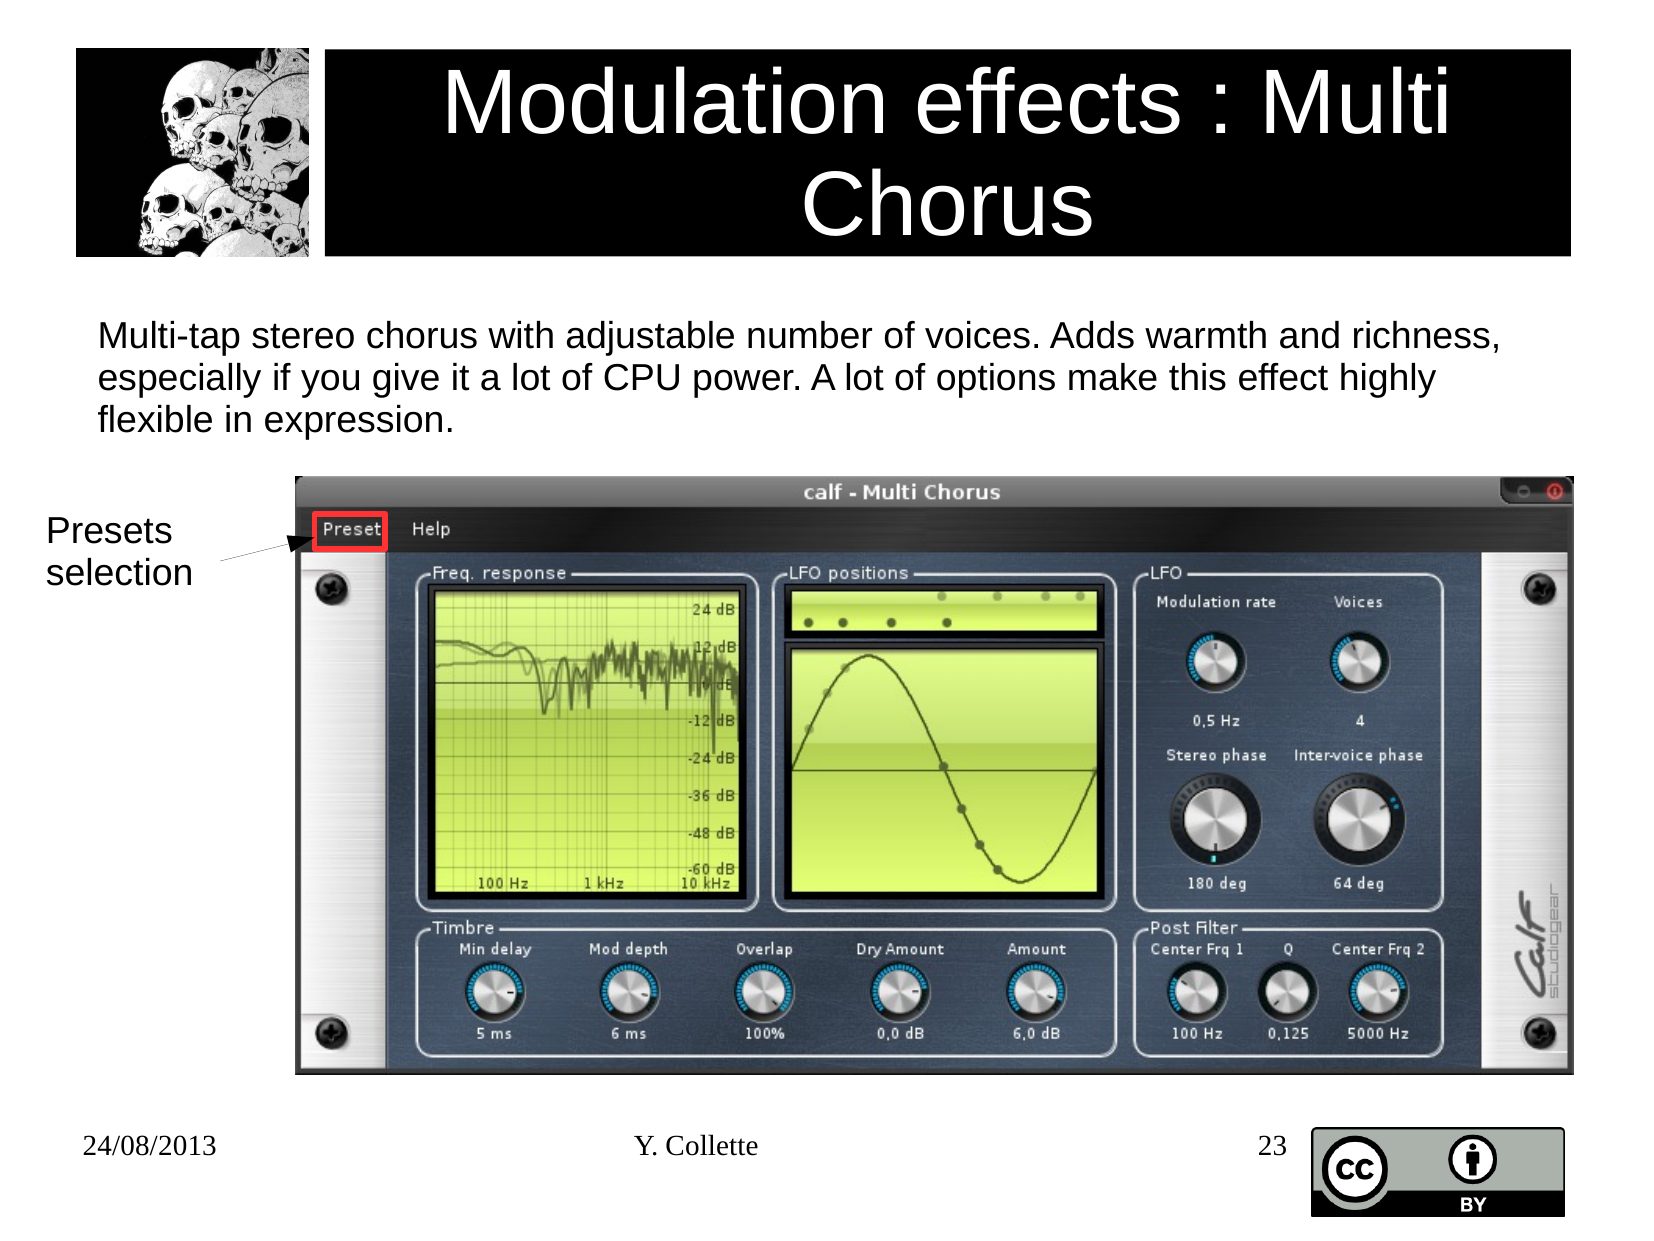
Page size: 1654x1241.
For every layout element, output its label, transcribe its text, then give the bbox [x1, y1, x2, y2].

picture [76, 48, 309, 257]
picture [317, 517, 382, 546]
text_box Multi-tap stereo chorus with adjustable number of voices. Adds warmth and richness, especially if you give it a lot of CPU power. A lot of options make this effect highly flexible in expression. [82, 307, 1571, 448]
picture [295, 476, 1574, 1075]
text_box Presets selection [31, 502, 220, 601]
picture [1311, 1127, 1565, 1217]
title Modulation effects : Multi Chorus [324, 49, 1571, 257]
